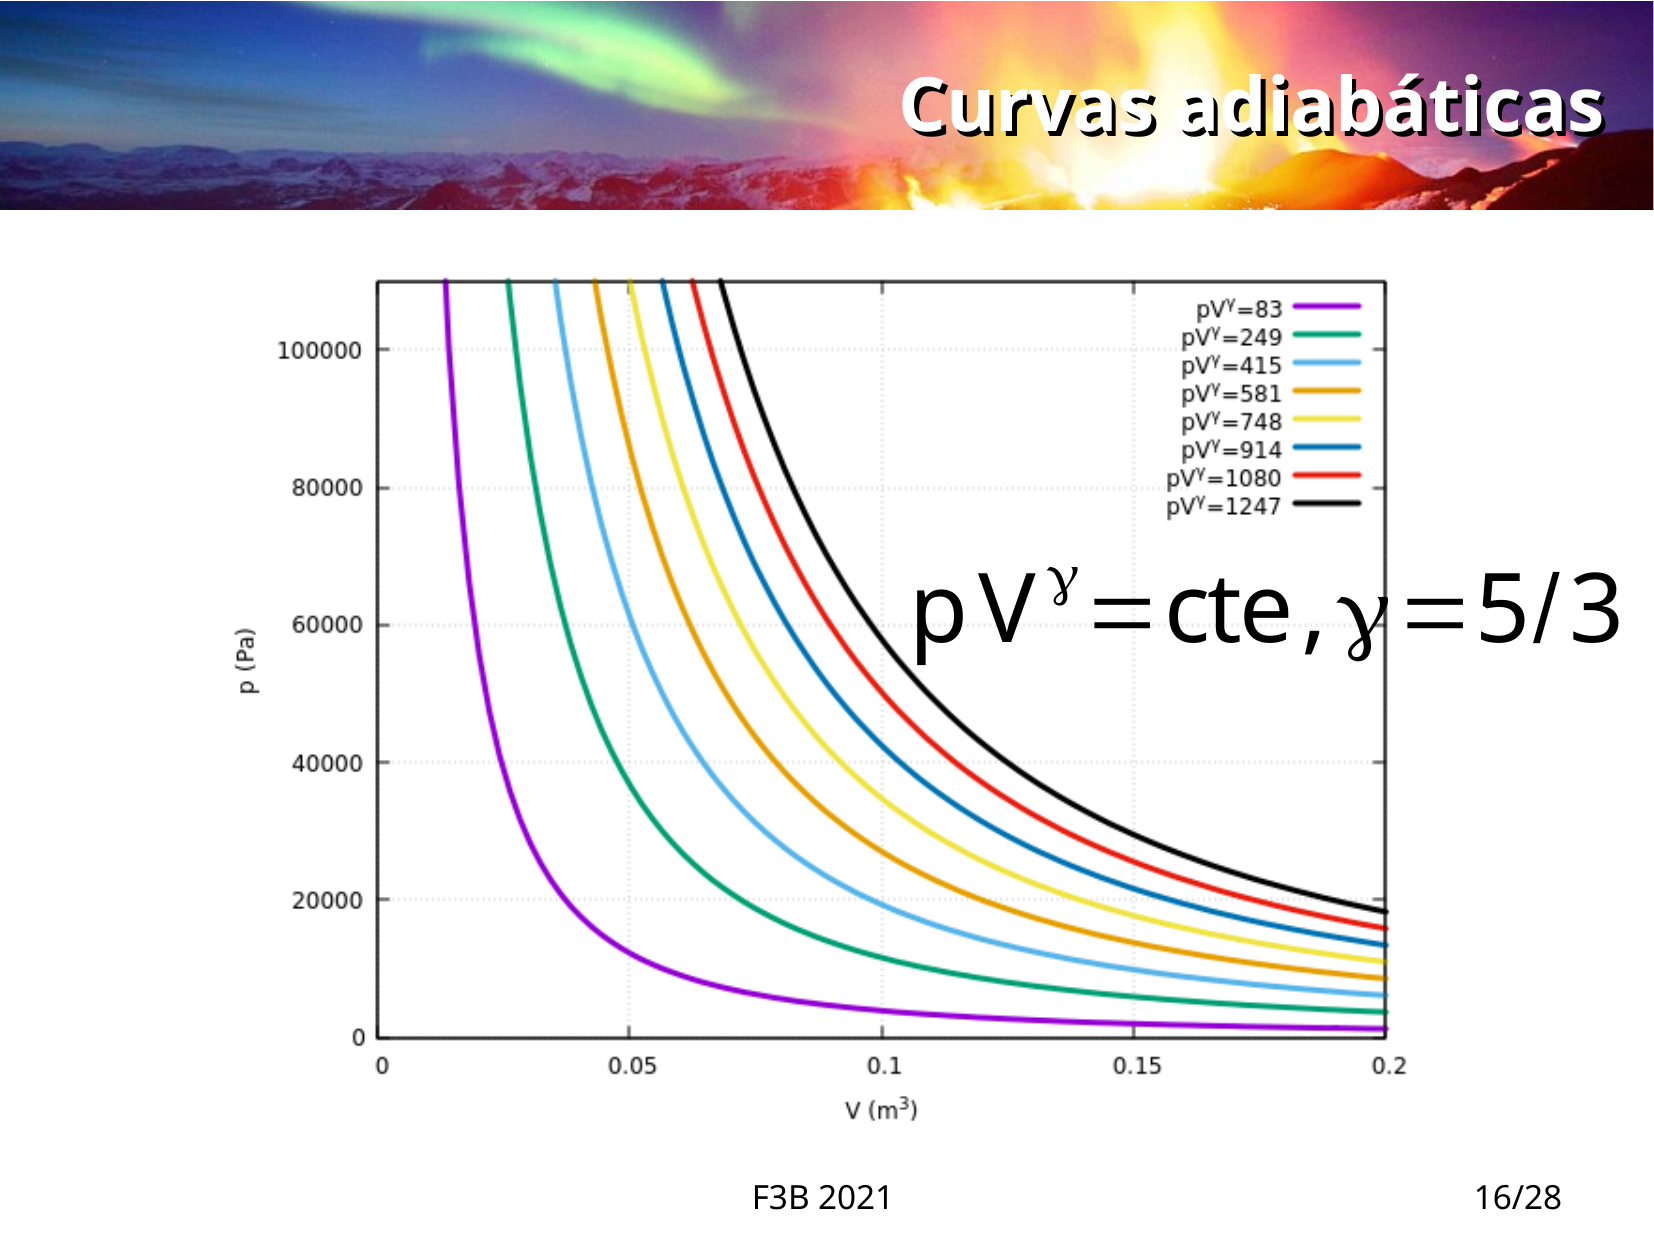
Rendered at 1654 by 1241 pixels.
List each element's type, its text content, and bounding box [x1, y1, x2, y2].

chart [903, 549, 1629, 667]
picture [224, 254, 1425, 1156]
title Curvas adiabáticas [45, 15, 1606, 191]
picture [0, 1, 1654, 210]
